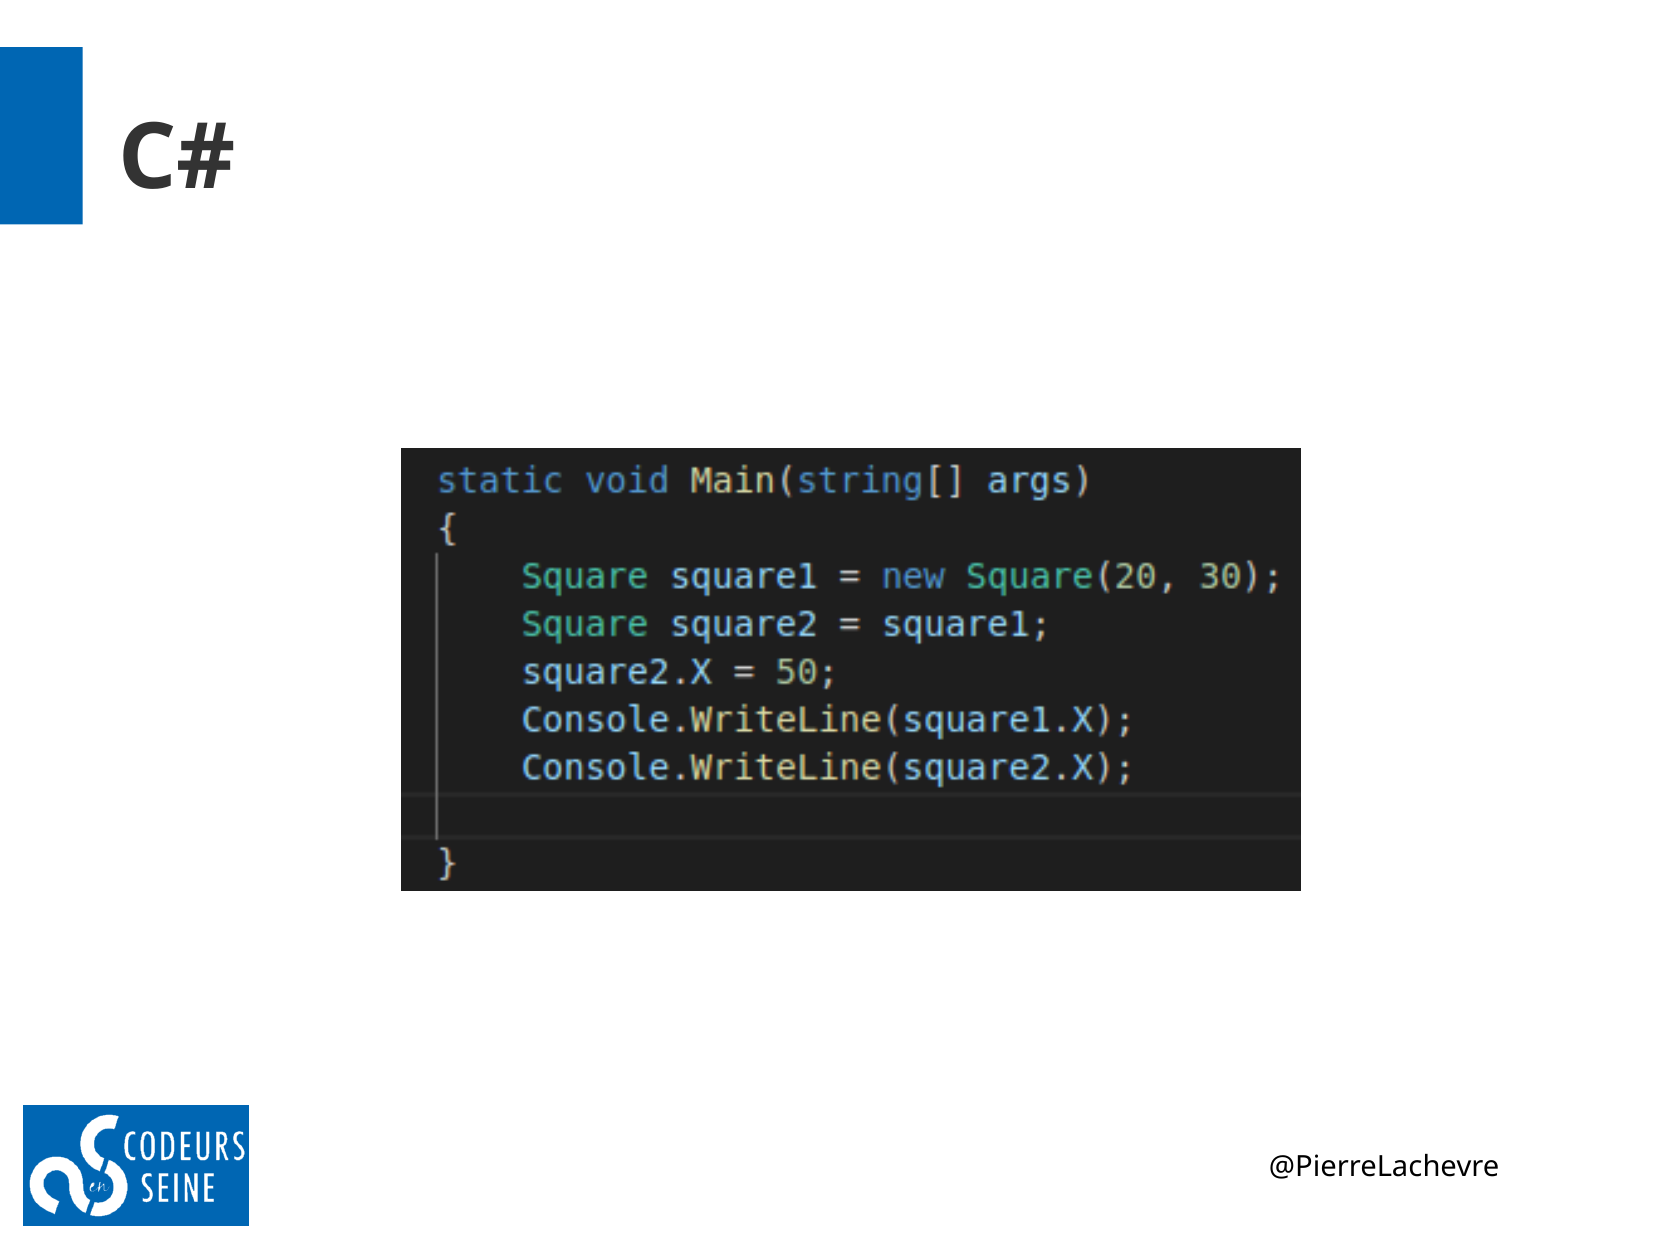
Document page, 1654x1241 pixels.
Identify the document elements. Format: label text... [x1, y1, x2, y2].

picture [401, 448, 1301, 891]
title C# [118, 49, 1571, 257]
picture [23, 1105, 249, 1226]
